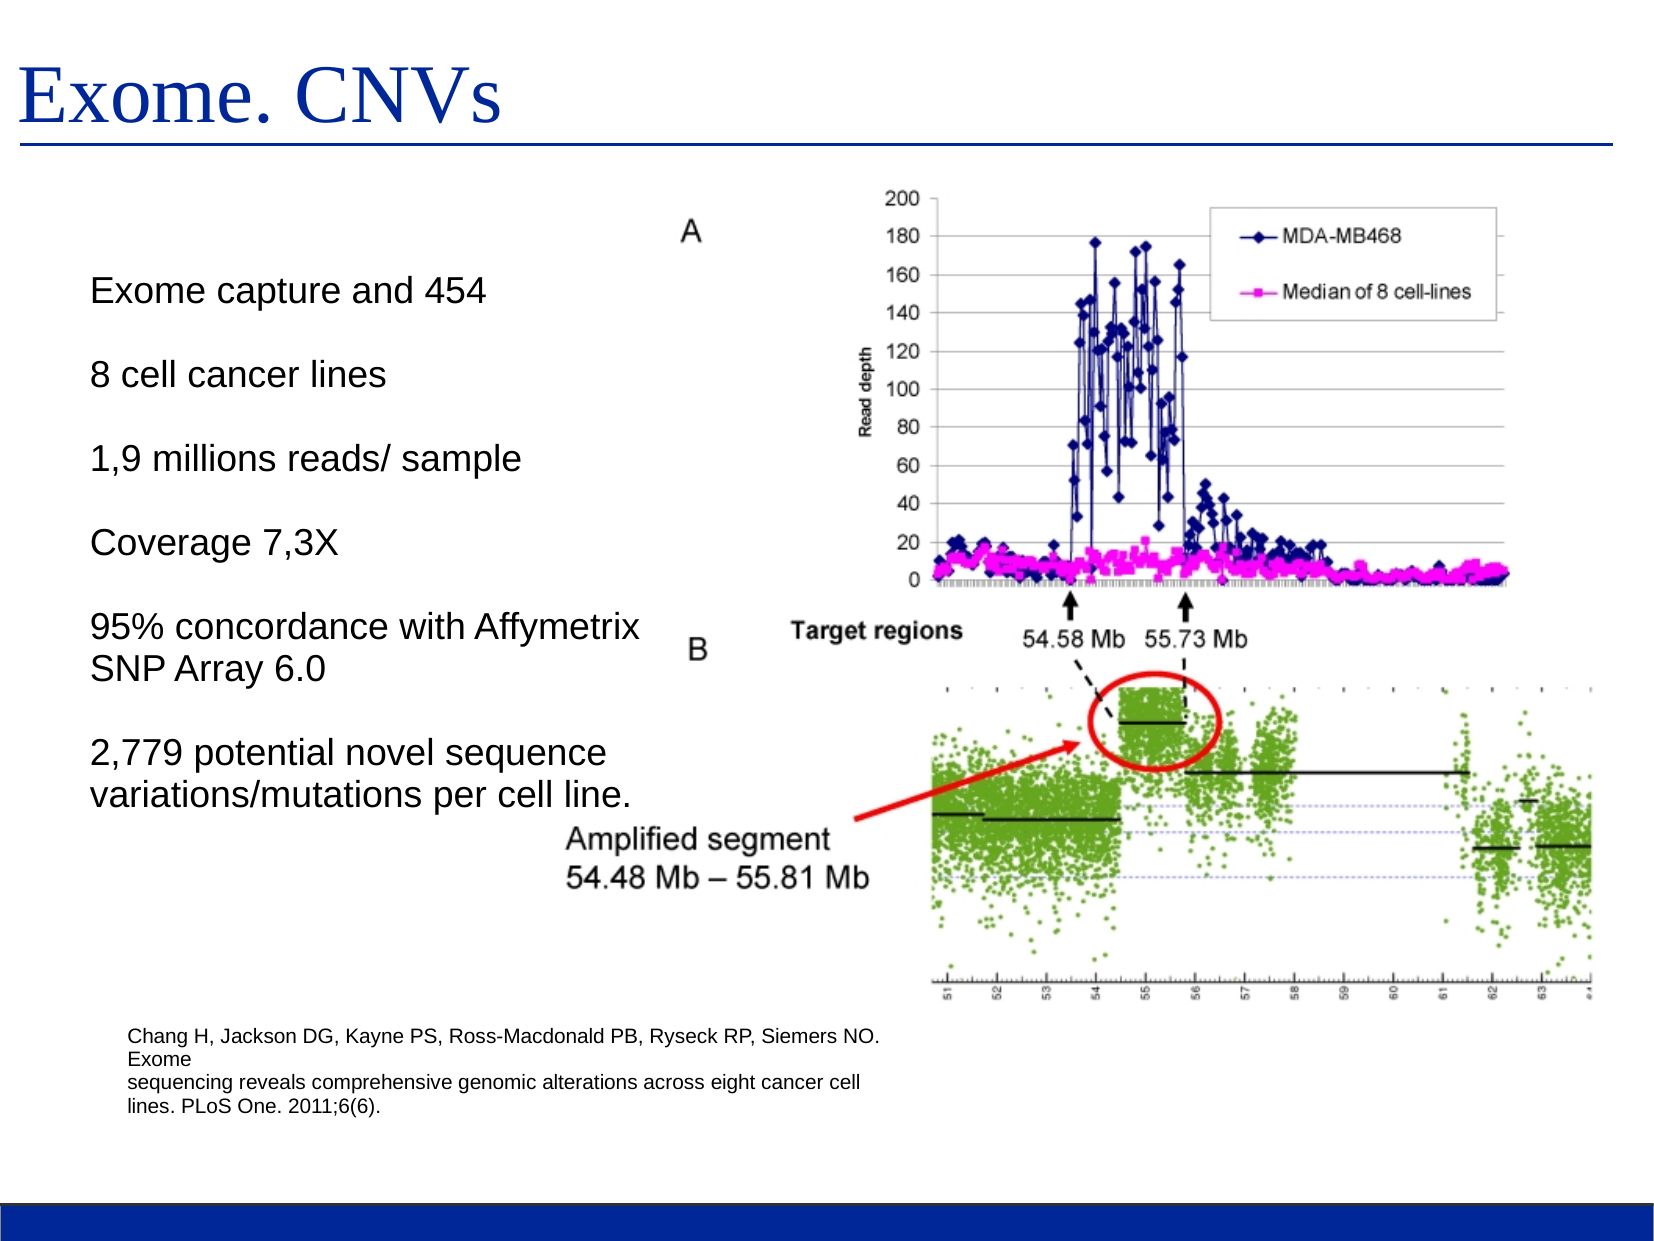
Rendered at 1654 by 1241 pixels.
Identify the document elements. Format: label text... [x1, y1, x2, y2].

text_box Exome capture and 454 8 cell cancer lines 1,9 millions reads/ sample Coverage 7,3X 95% concordance with Affymetrix SNP Array 6.0 2,779 potential novel sequence variations/mutations per cell line. [75, 262, 713, 908]
text_box Chang H, Jackson DG, Kayne PS, Ross-Macdonald PB, Ryseck RP, Siemers NO. Exome sequencing reveals comprehensive genomic alterations across eight cancer cell lines. PLoS One. 2011;6(6). [112, 1017, 938, 1126]
title Exome. CNVs [17, 0, 1589, 198]
picture [562, 187, 1596, 1005]
